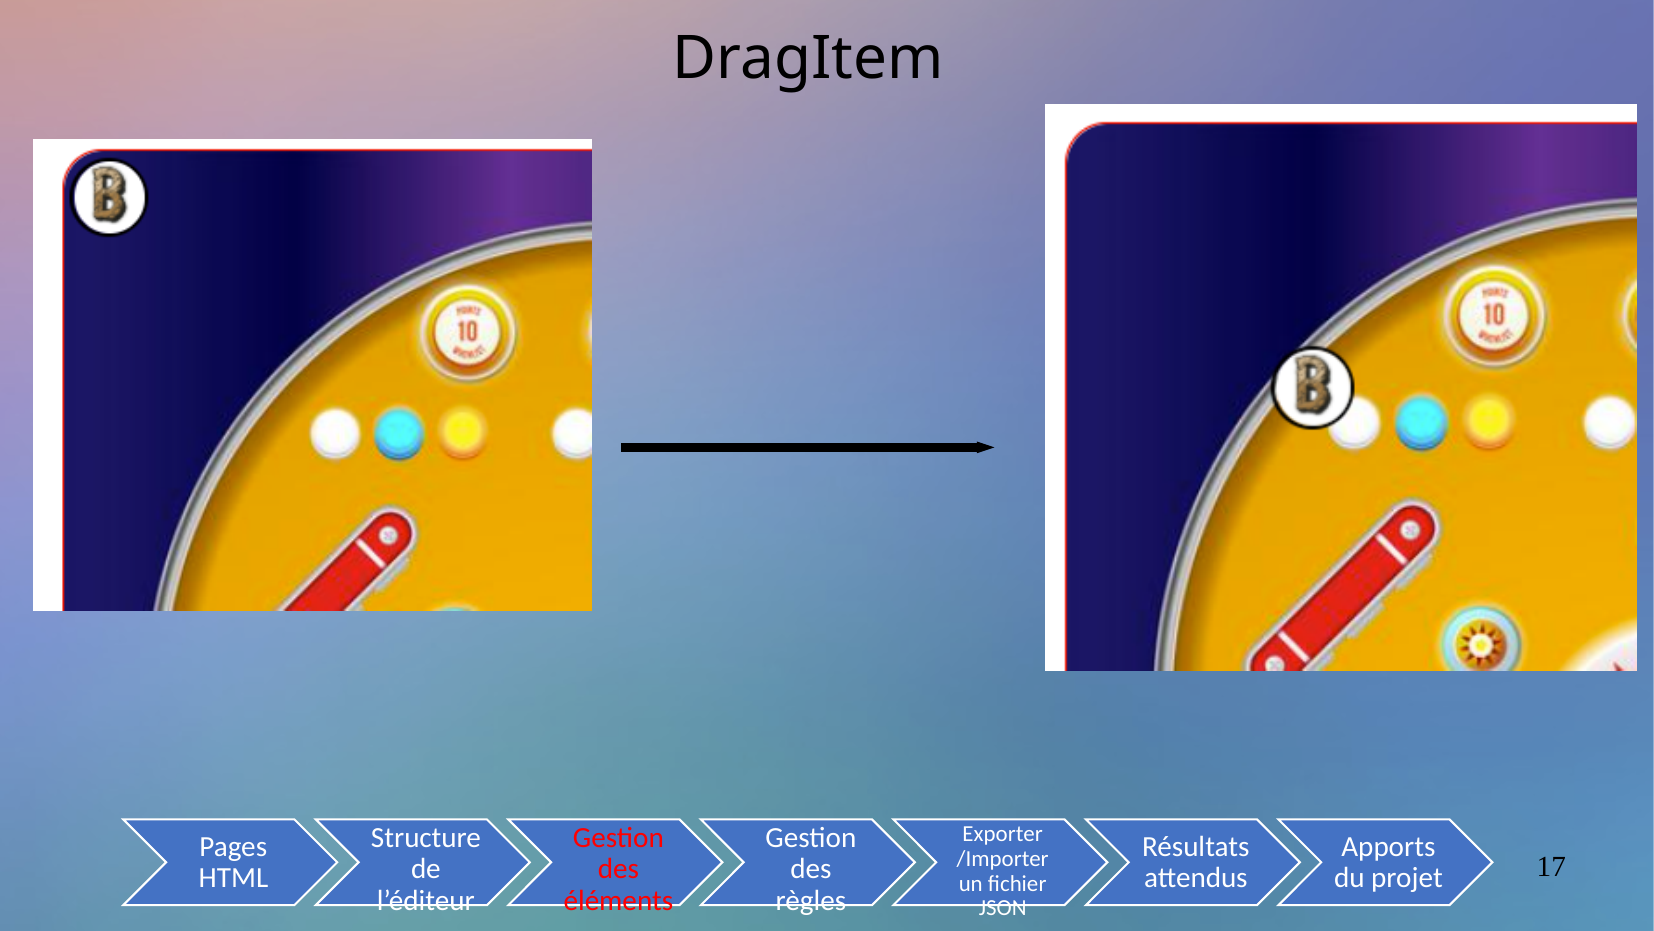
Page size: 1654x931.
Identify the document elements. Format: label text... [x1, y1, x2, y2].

picture [0, 0, 1654, 931]
text_box Apports du projet [1278, 819, 1493, 906]
text_box Gestion des éléments [508, 819, 723, 906]
text_box Résultats attendus [1085, 819, 1300, 906]
text_box Pages HTML [123, 819, 338, 906]
text_box Exporter /Importer un fichier JSON [893, 819, 1108, 906]
text_box DragItem [394, 10, 1222, 99]
text_box Structure de l’éditeur [315, 819, 530, 906]
text_box [1536, 847, 1571, 912]
text_box Gestion des règles [700, 819, 915, 906]
